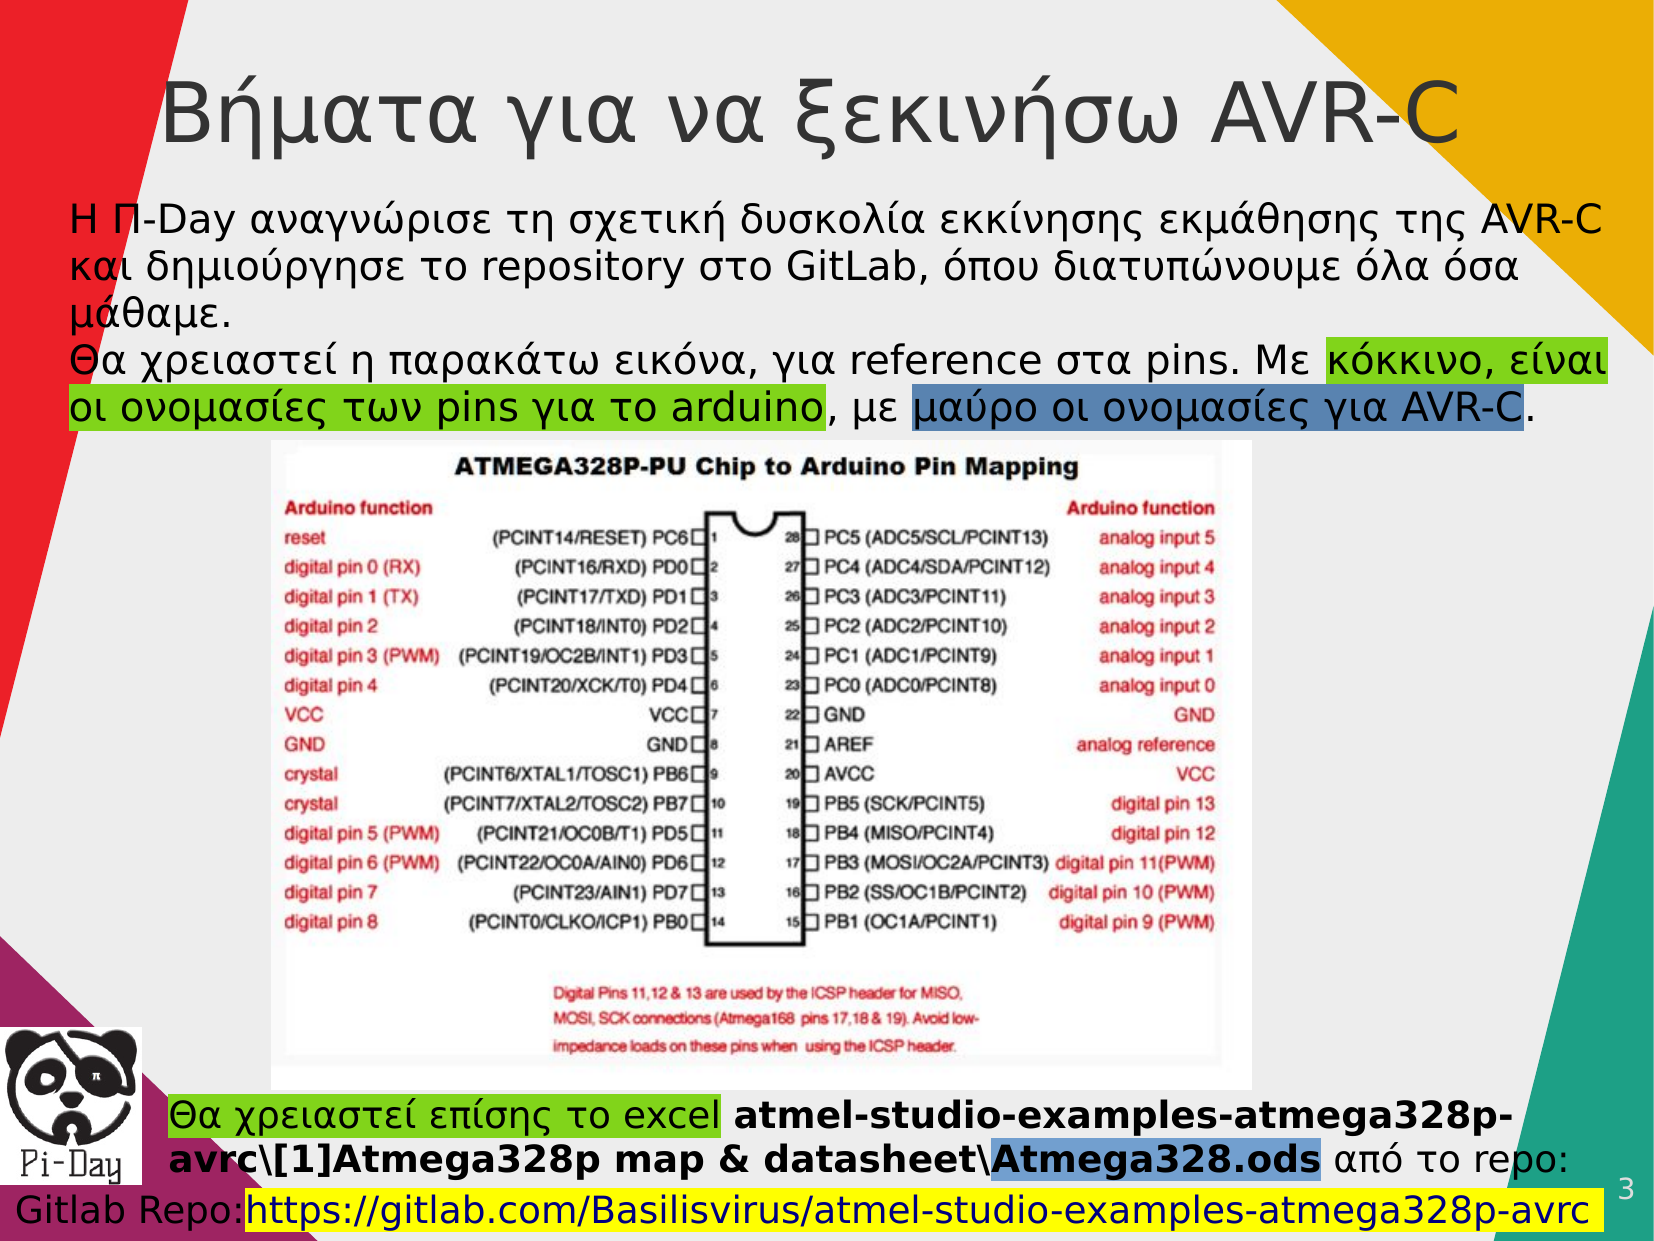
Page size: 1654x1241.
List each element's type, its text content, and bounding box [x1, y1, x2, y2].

title Βήματα για να ξεκινήσω AVR-C [111, 15, 1536, 195]
picture [0, 1027, 142, 1181]
list Η Π-Day αναγνώρισε τη σχετική δυσκολία εκκίνησης εκμάθησης της AVR-C και δημιούργησε το repository στο GitLab, όπου διατυπώνουμε όλα όσα μάθαμε. Θα χρειαστεί η παρακάτω εικόνα, για reference στα pins. Με κόκκινο, είναι οι ονομασίες των pins για το arduino, με μαύρο οι ονομασίες για AVR-C. [0, 195, 1654, 473]
picture [271, 440, 1252, 1086]
text_box Gitlab Repo:https://gitlab.com/Basilisvirus/atmel-studio-examples-atmega328p-avrc [0, 1181, 1654, 1241]
text_box Θα χρειαστεί επίσης το excel atmel-studio-examples-atmega328p-avrc\[1]Atmega328p map & datasheet\Atmega328.ods από το repo: [153, 1086, 1607, 1189]
